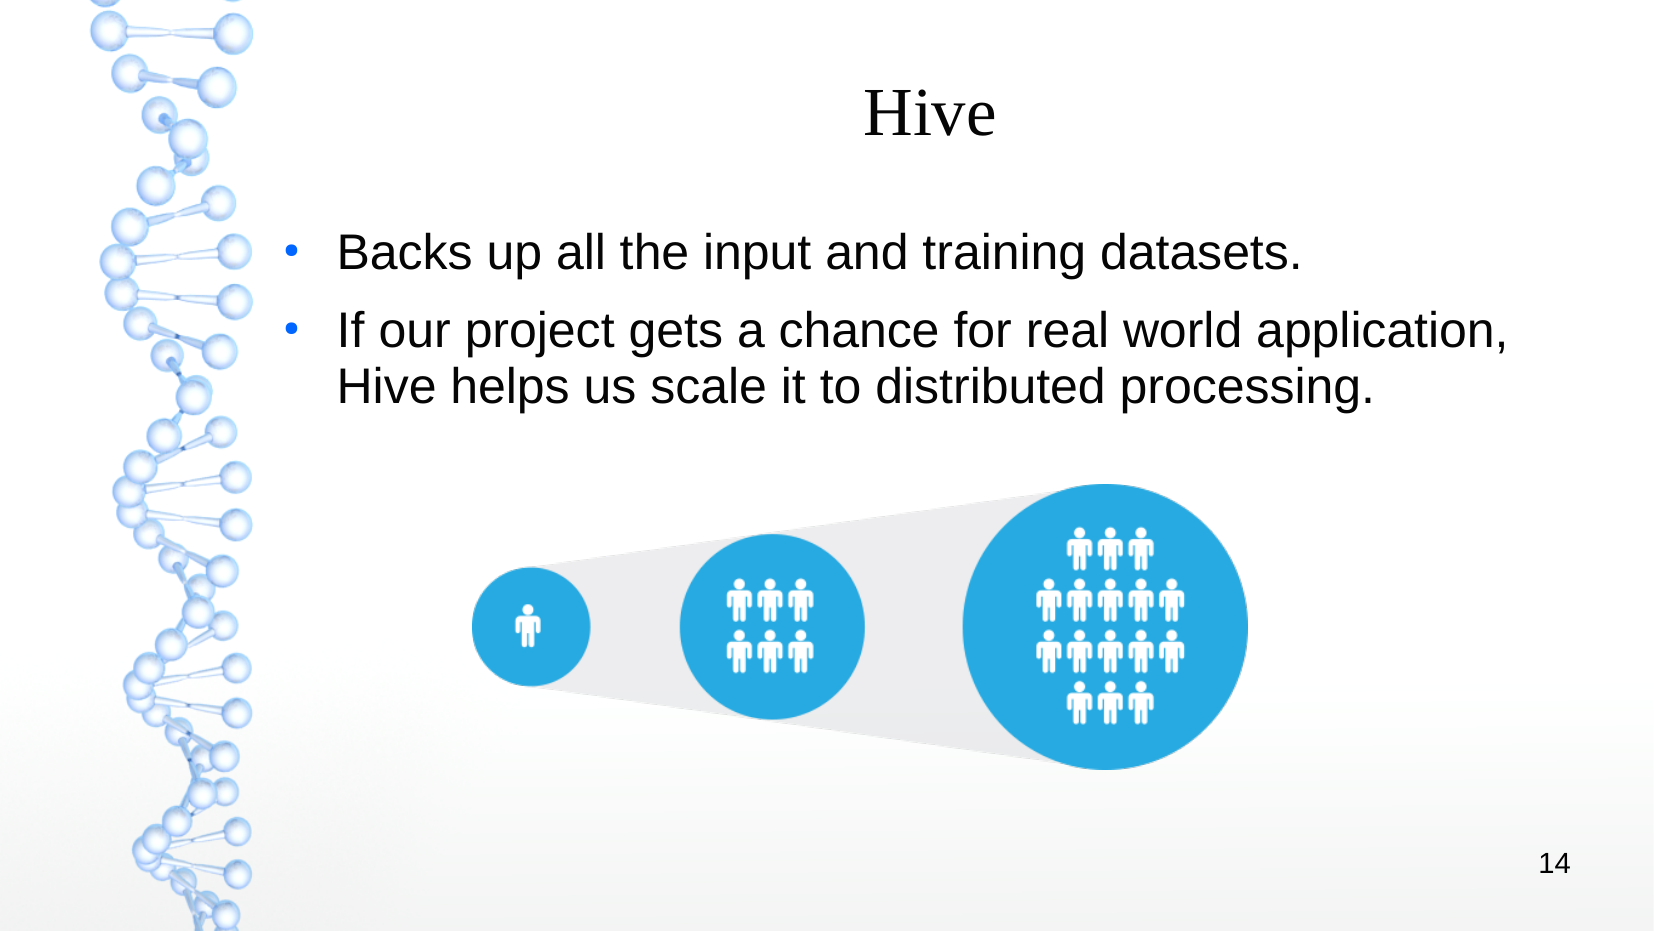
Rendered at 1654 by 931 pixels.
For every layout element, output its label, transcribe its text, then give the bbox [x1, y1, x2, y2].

list Backs up all the input and training datasets. If our project gets a chance for real world application, Hive helps us scale it to distributed processing. [265, 224, 1595, 764]
title Hive [265, 35, 1595, 189]
picture [0, 0, 1654, 931]
